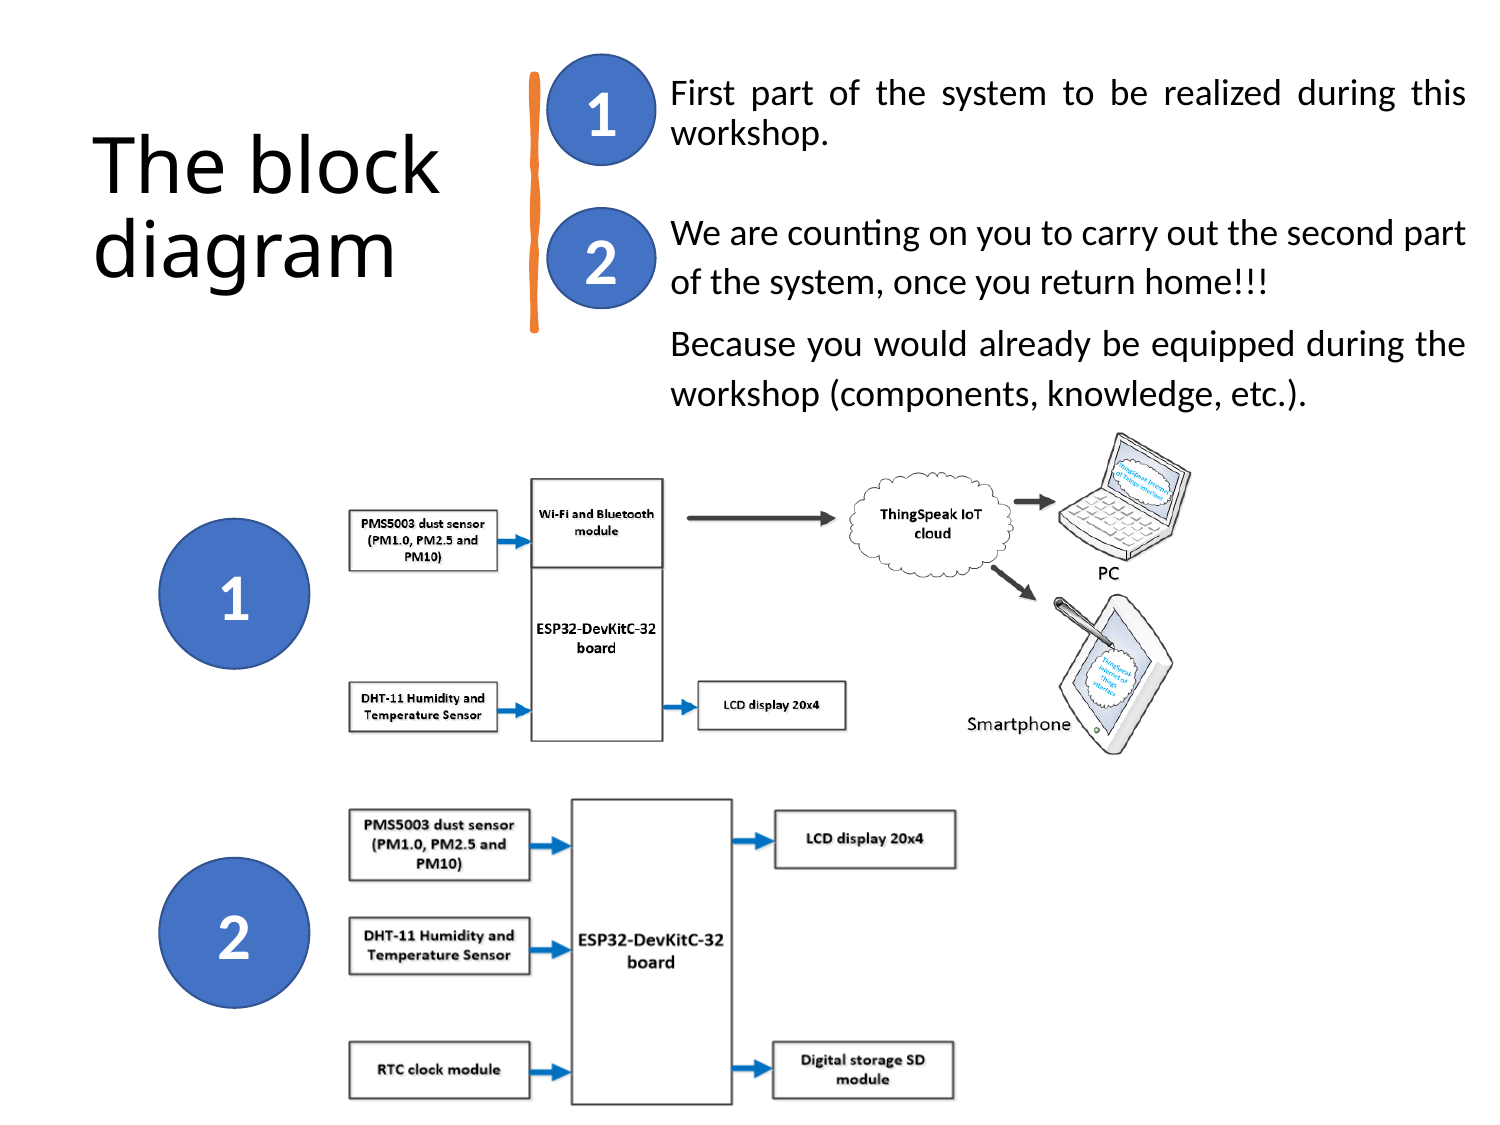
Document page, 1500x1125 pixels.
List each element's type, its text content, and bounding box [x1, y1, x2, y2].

text_box 1 [547, 54, 655, 166]
text_box 1 [159, 518, 310, 669]
text_box 2 [159, 857, 310, 1008]
text_box First part of the system to be realized during this workshop. [655, 54, 1483, 173]
text_box 2 [547, 208, 655, 309]
title The block diagram [77, 90, 499, 331]
text_box We are counting on you to carry out the second part of the system, once you return home!!! Because you would already be equipped during the workshop (components, knowledge, etc.). [655, 196, 1483, 421]
picture [348, 798, 959, 1106]
picture [348, 432, 1192, 755]
text_box [532, 74, 537, 330]
